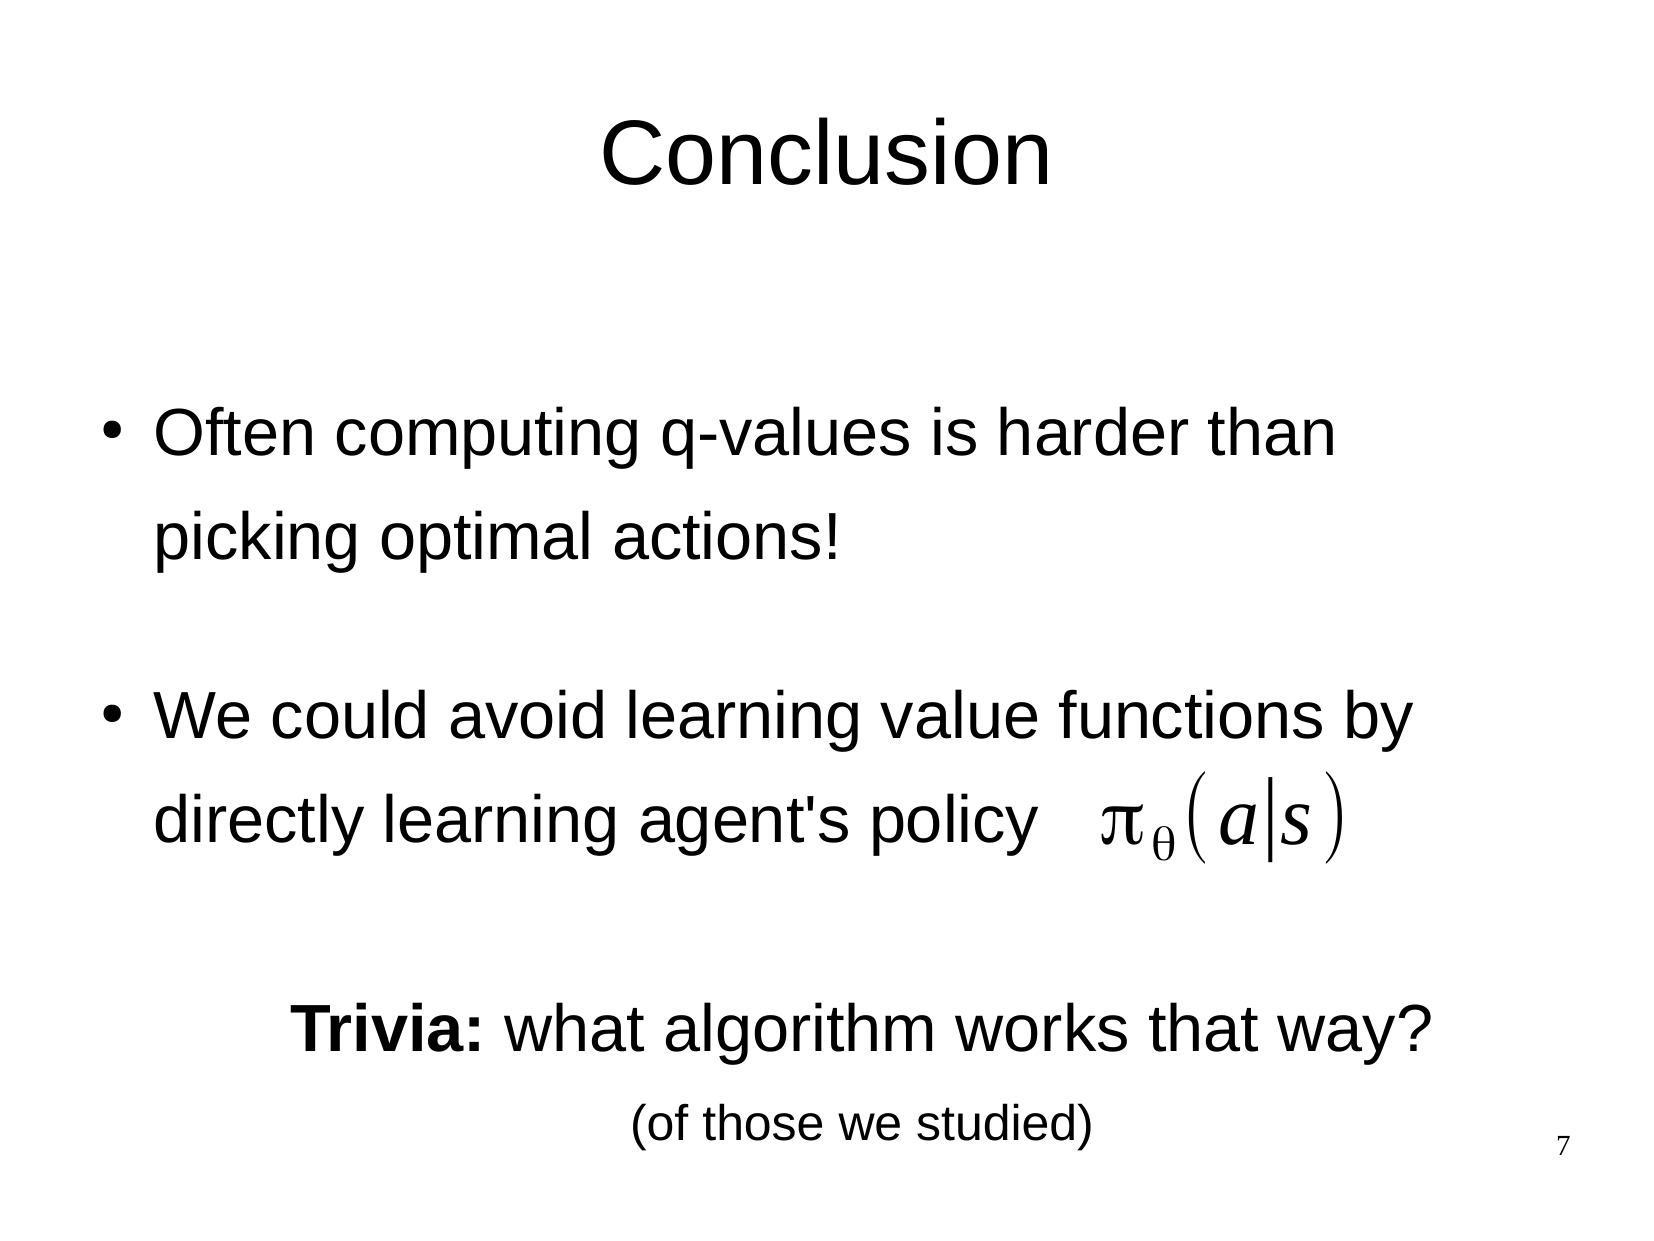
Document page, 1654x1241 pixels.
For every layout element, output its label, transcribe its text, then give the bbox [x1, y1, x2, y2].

list Often computing q-values is harder than picking optimal actions! We could avoid learning value functions by directly learning agent's policy Trivia: what algorithm works that way? (of those we studied) [82, 290, 1571, 1241]
chart [1080, 764, 1367, 867]
title Conclusion [82, 49, 1571, 257]
